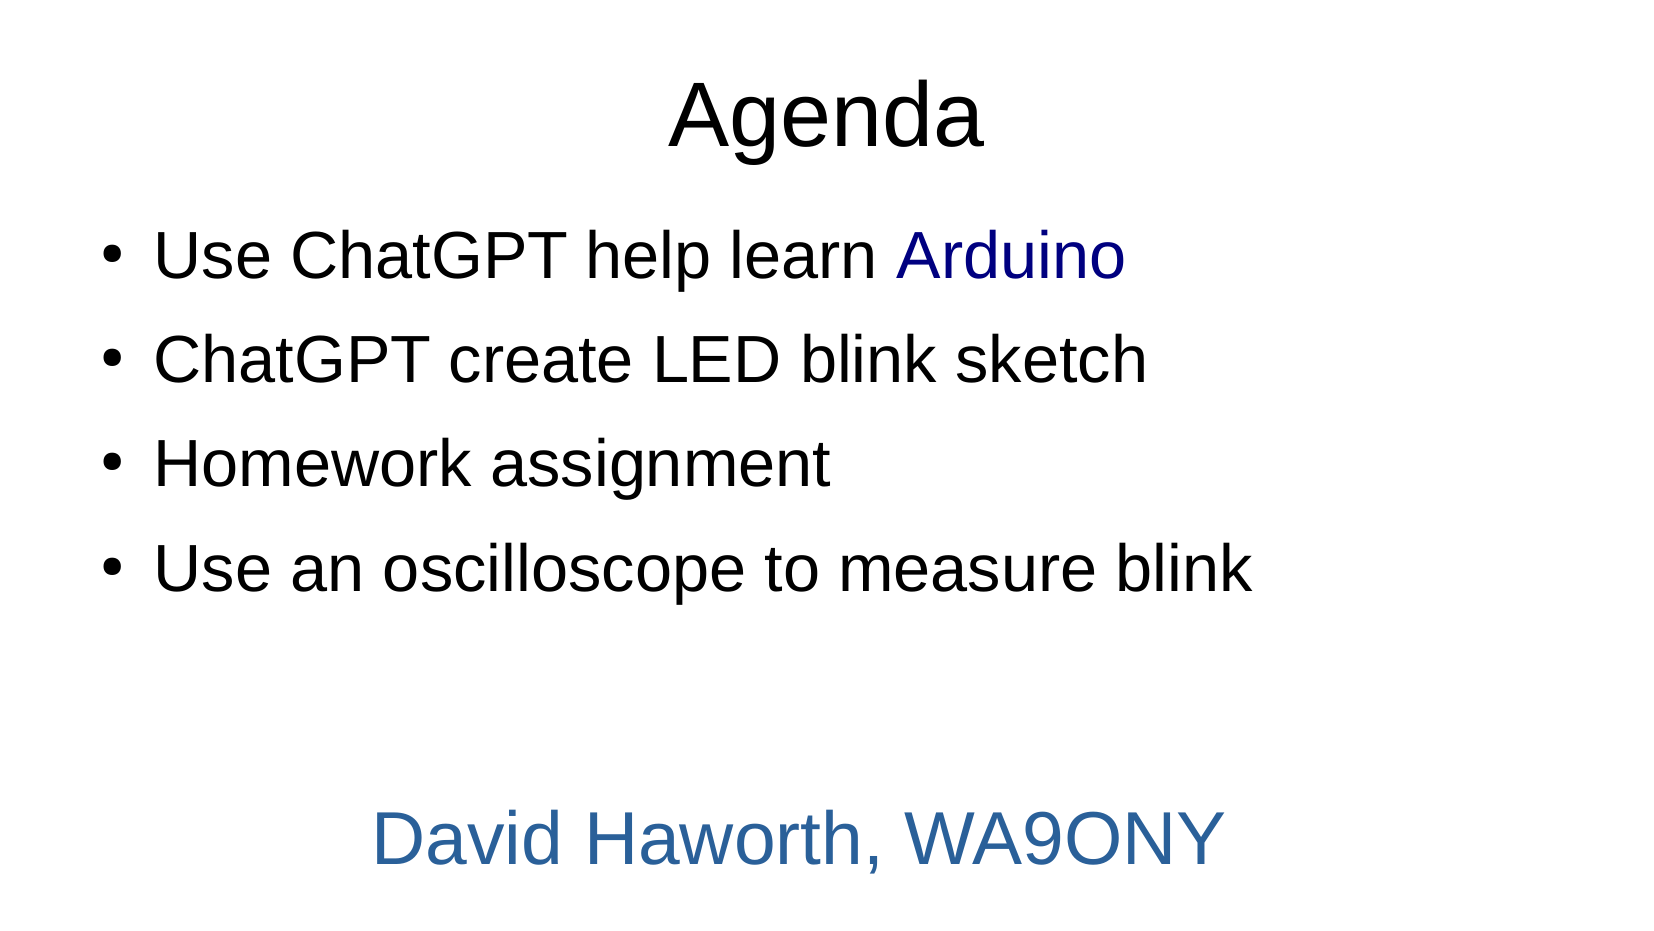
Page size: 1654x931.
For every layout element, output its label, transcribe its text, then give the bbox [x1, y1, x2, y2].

text_box David Haworth, WA9ONY [356, 789, 1243, 889]
list Use ChatGPT help learn Arduino ChatGPT create LED blink sketch Homework assignment Use an oscilloscope to measure blink [82, 217, 1571, 758]
title Agenda [82, 37, 1571, 193]
